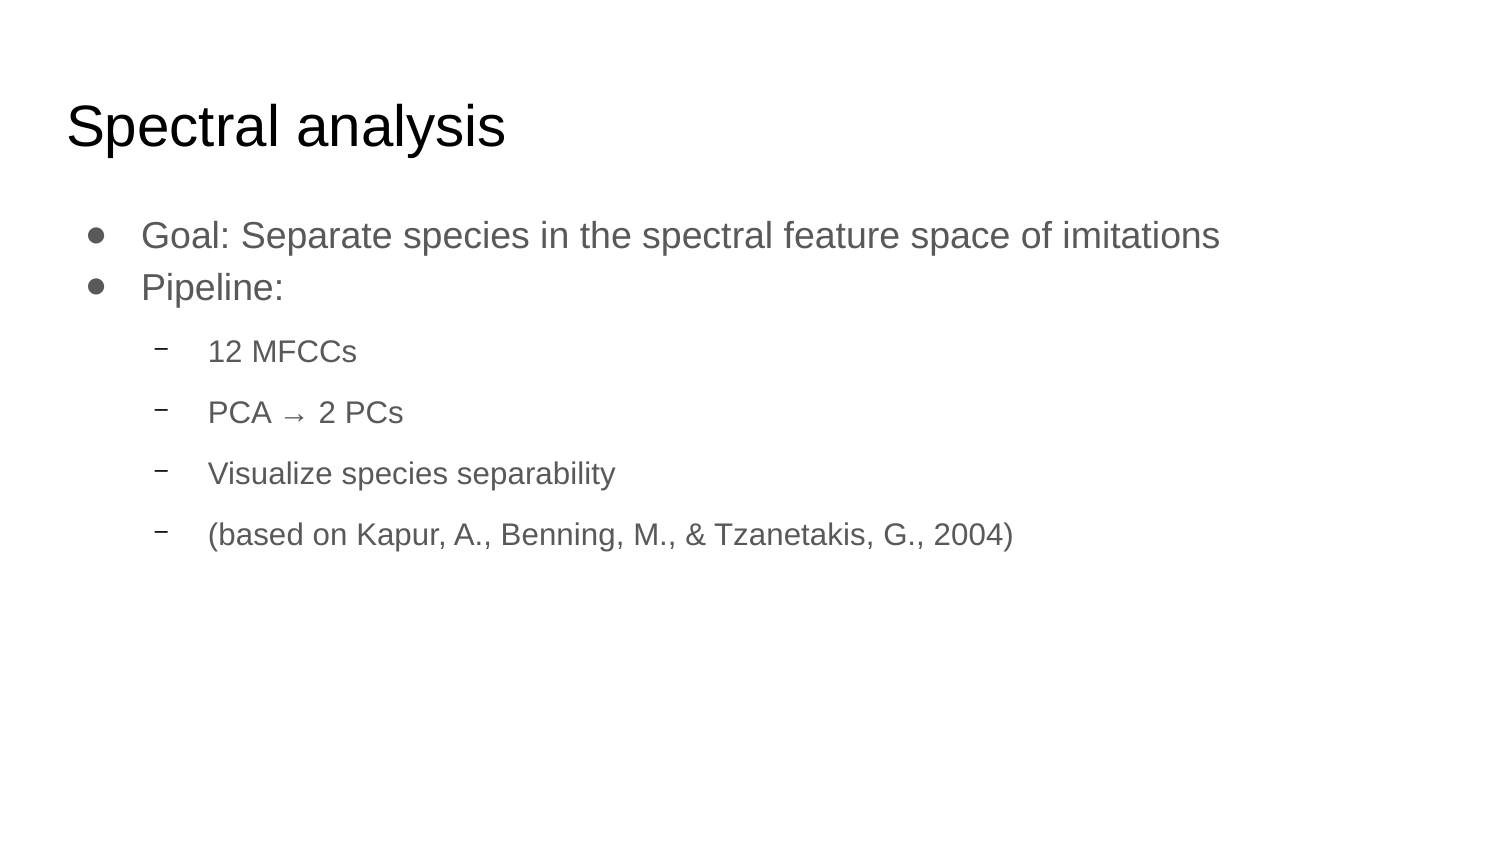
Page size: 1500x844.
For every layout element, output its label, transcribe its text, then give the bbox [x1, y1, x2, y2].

title Spectral analysis [51, 72, 1449, 167]
list Goal: Separate species in the spectral feature space of imitations Pipeline: 12 MFCCs PCA → 2 PCs Visualize species separability (based on Kapur, A., Benning, M., & Tzanetakis, G., 2004) [51, 188, 1449, 750]
